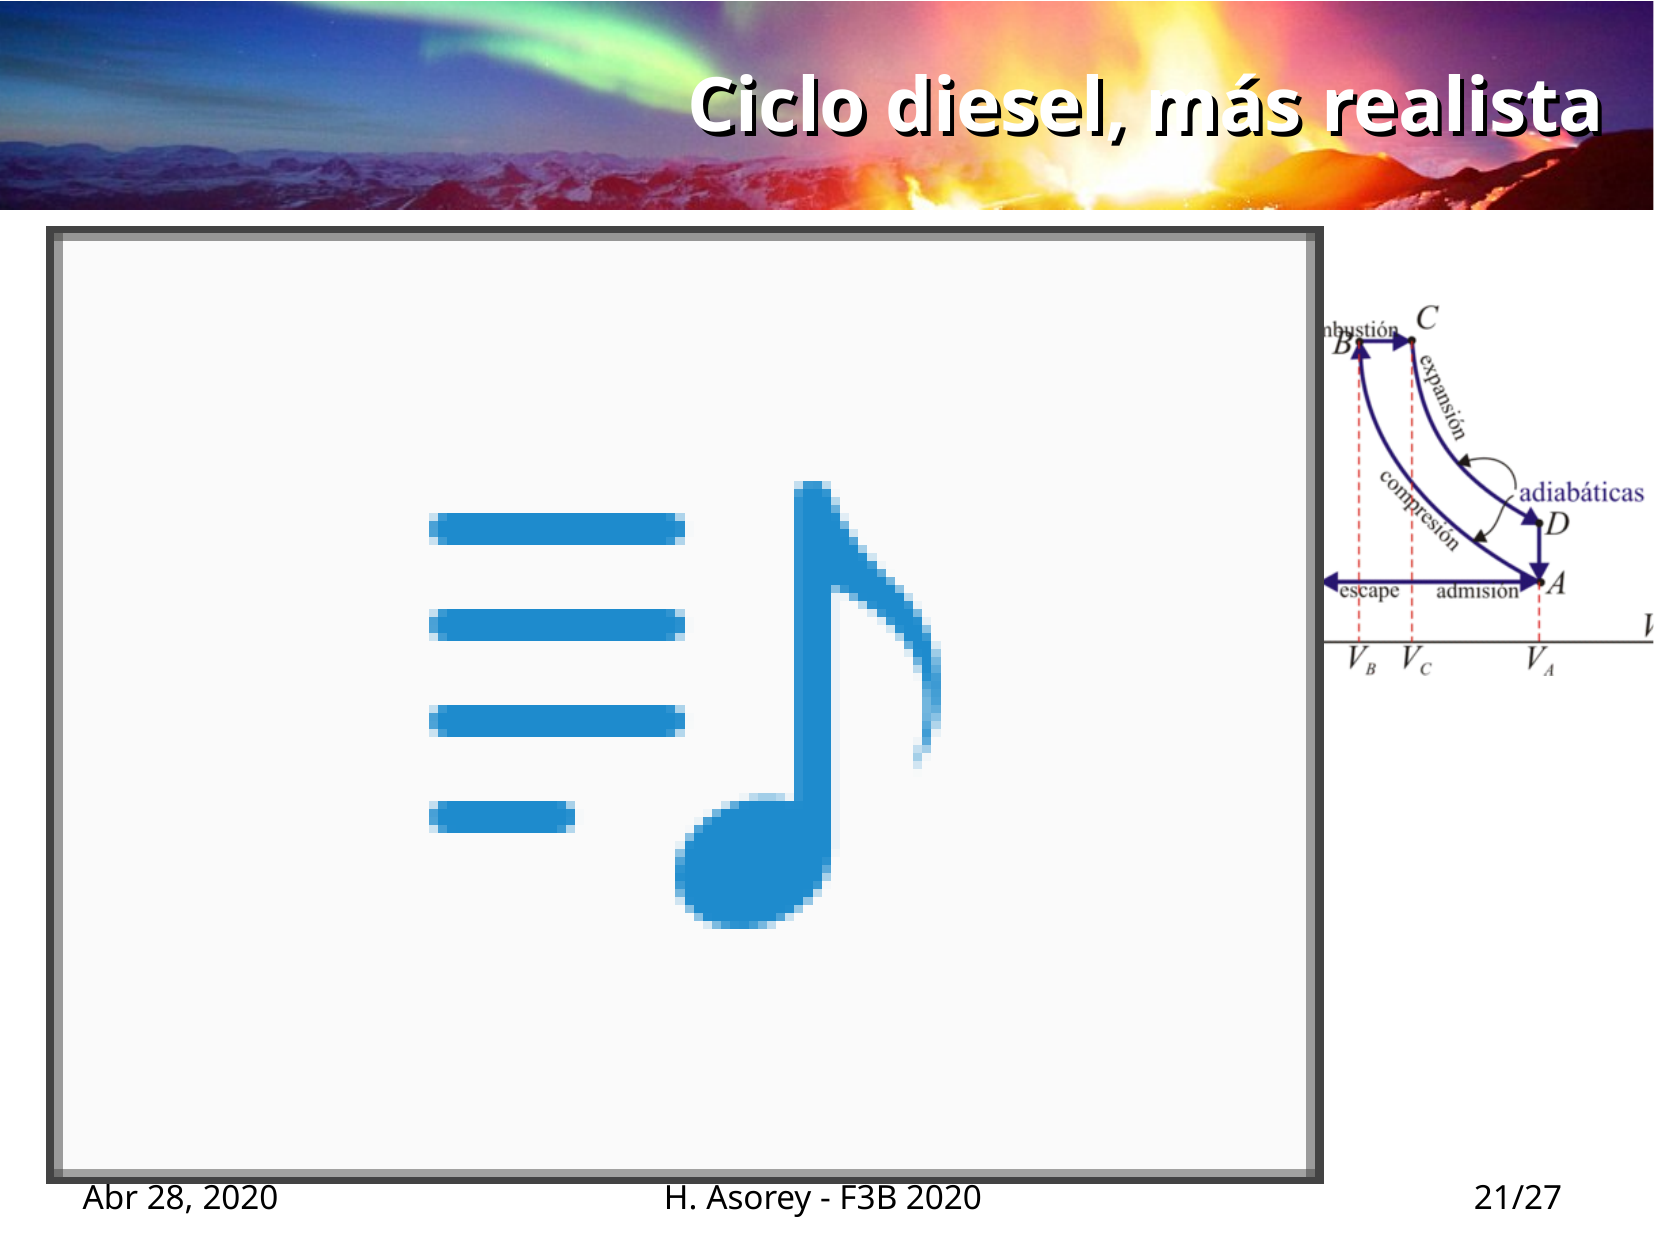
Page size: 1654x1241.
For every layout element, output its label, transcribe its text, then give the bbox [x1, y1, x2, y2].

picture [0, 1, 1654, 210]
title Ciclo diesel, más realista [45, 15, 1606, 191]
picture [1325, 239, 1654, 676]
text_box [45, 225, 1325, 1186]
